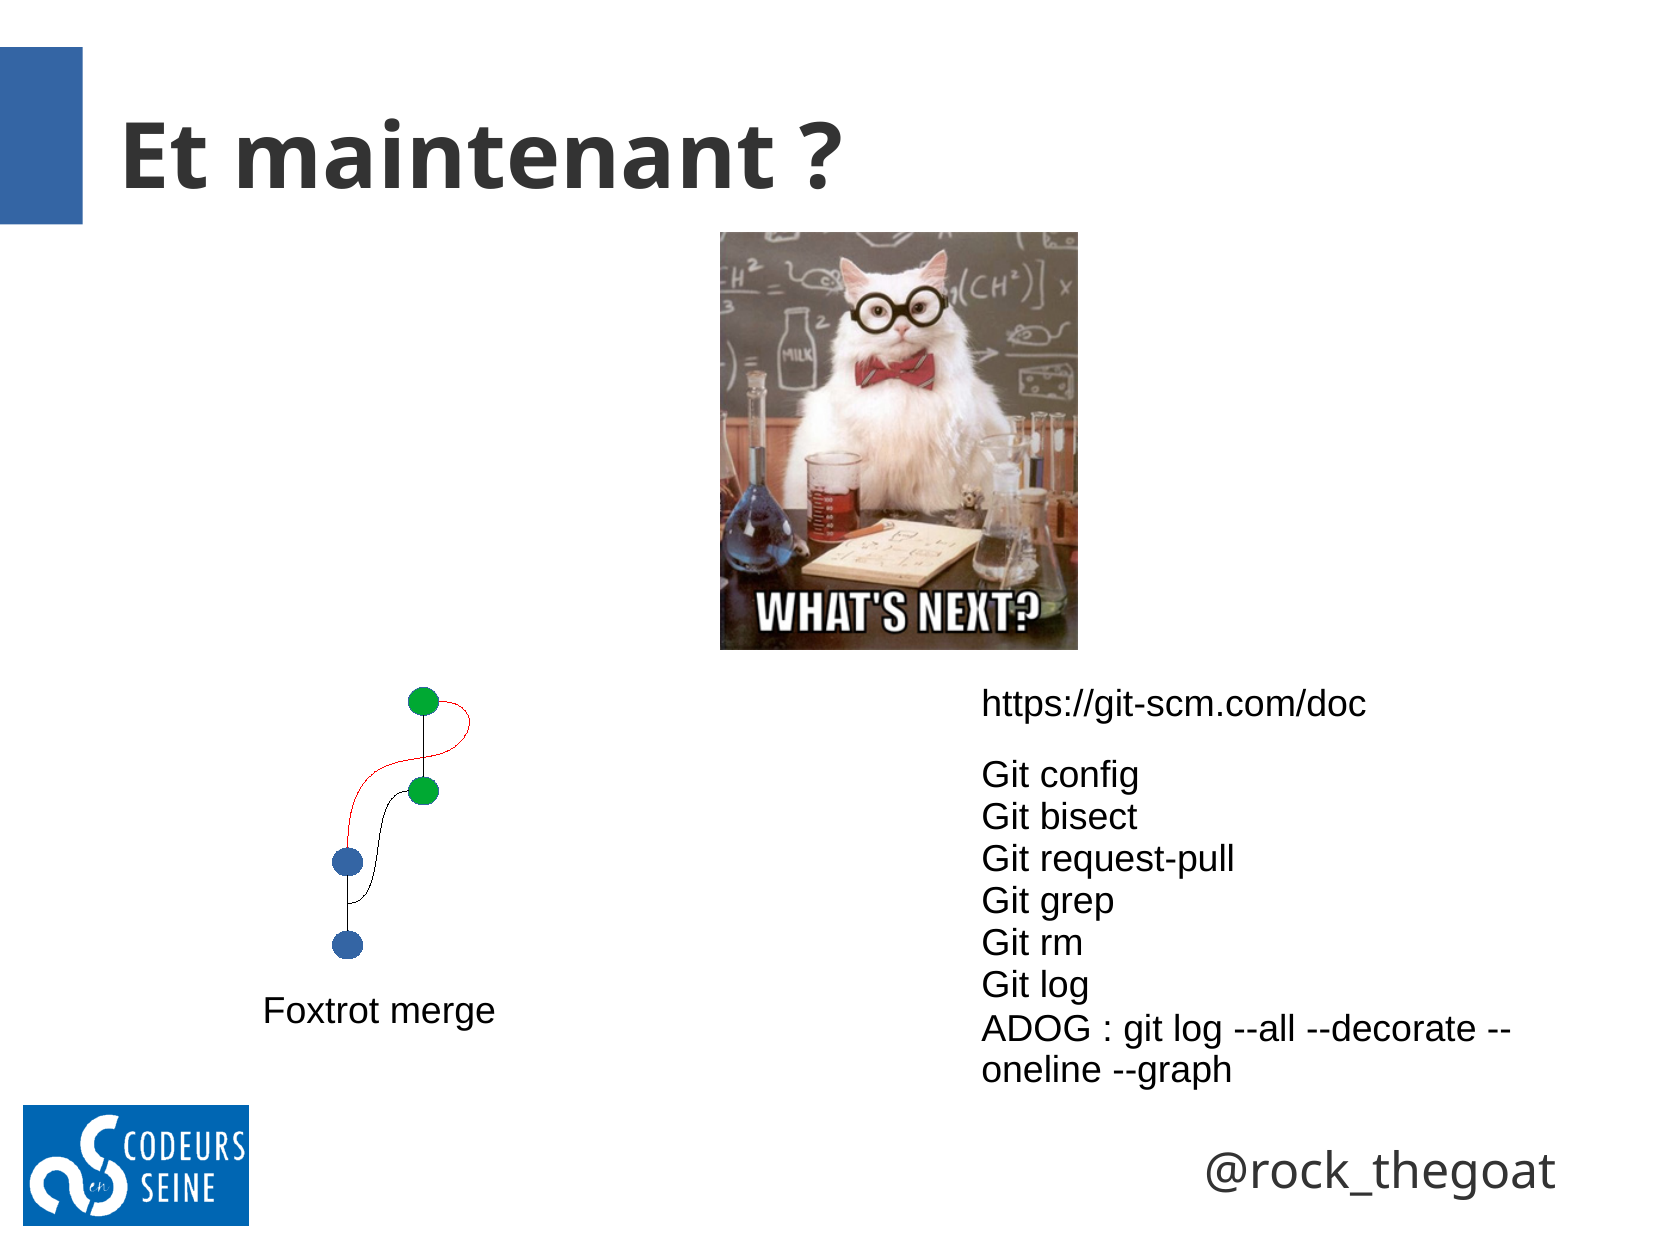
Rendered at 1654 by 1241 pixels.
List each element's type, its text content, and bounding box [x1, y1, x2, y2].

text_box ADOG : git log --all --decorate --oneline --graph [966, 999, 1637, 1099]
text_box [332, 930, 363, 959]
list @rock_thegoat [1133, 1135, 1630, 1217]
picture [23, 1105, 249, 1226]
text_box [408, 776, 439, 805]
text_box Git config Git bisect Git request-pull Git grep Git rm Git log [966, 746, 1382, 999]
text_box [332, 847, 363, 876]
text_box [408, 687, 439, 716]
text_box Foxtrot merge [248, 982, 664, 1040]
text_box https://git-scm.com/doc [966, 675, 1382, 733]
picture [720, 232, 1078, 650]
title Et maintenant ? [118, 49, 1571, 257]
